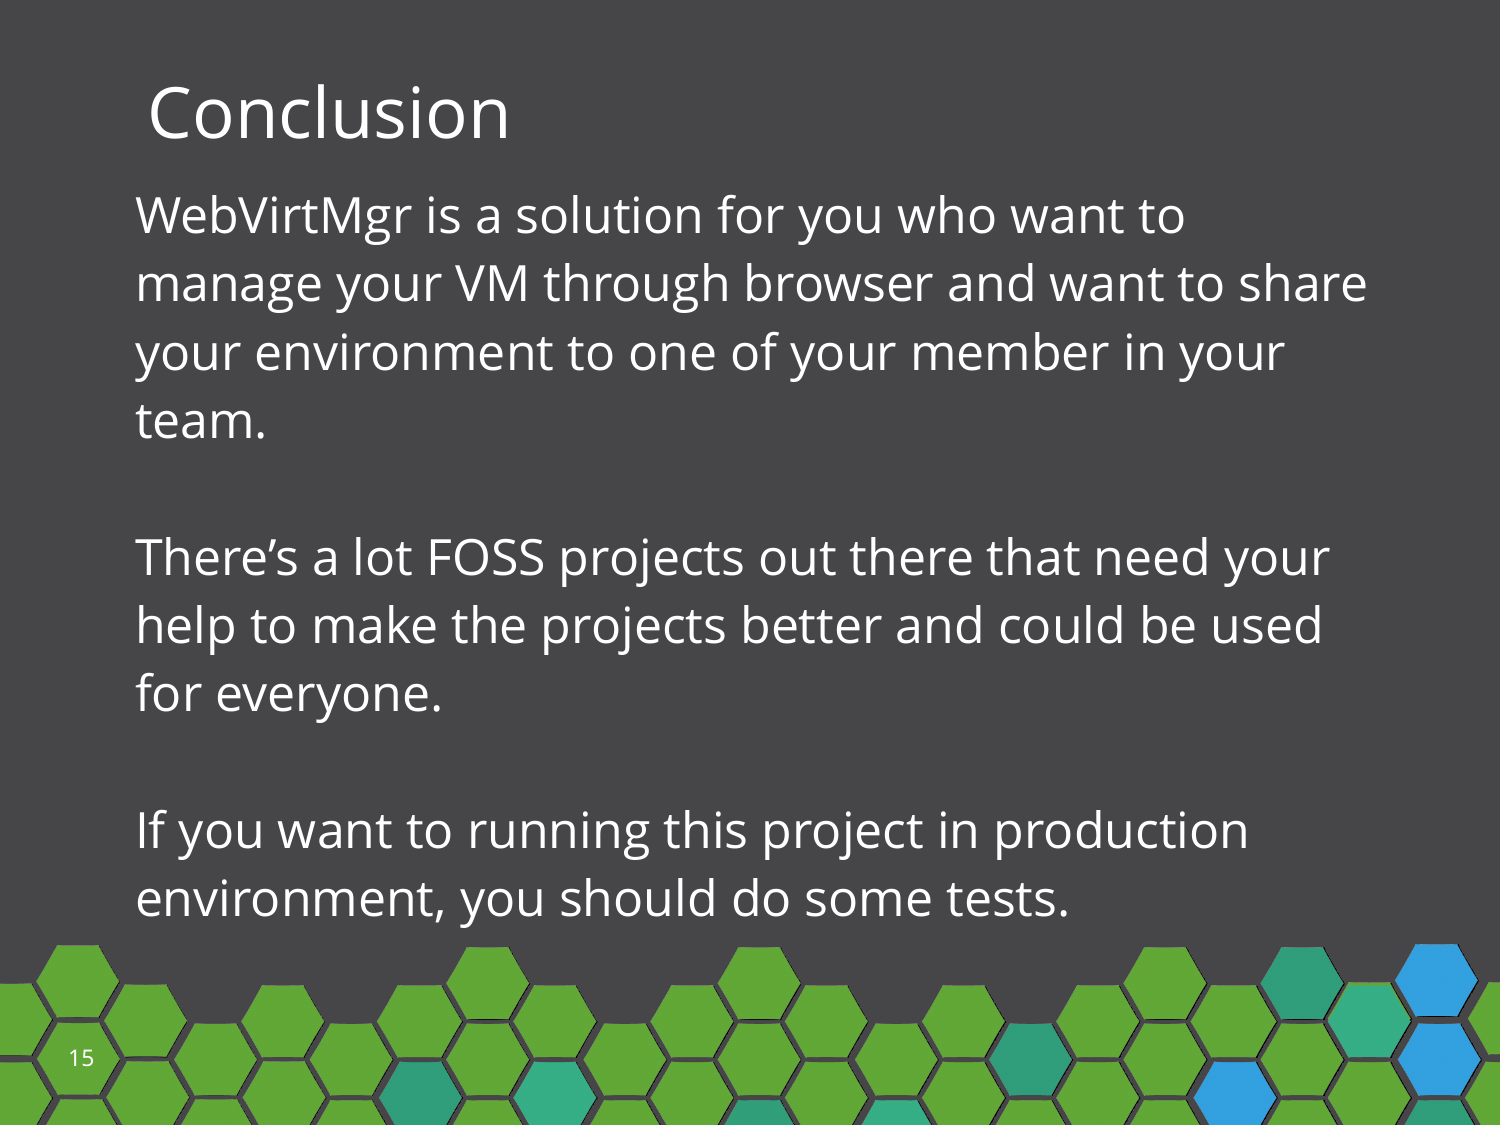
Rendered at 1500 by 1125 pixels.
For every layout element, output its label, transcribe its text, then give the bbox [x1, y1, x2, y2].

title Conclusion [147, 30, 1384, 193]
subtitle WebVirtMgr is a solution for you who want to manage your VM through browser and want to share your environment to one of your member in your team. There’s a lot FOSS projects out there that need your help to make the projects better and could be used for everyone. If you want to running this project in production environment, you should do some tests. [135, 180, 1372, 1068]
picture [0, 944, 1500, 1125]
